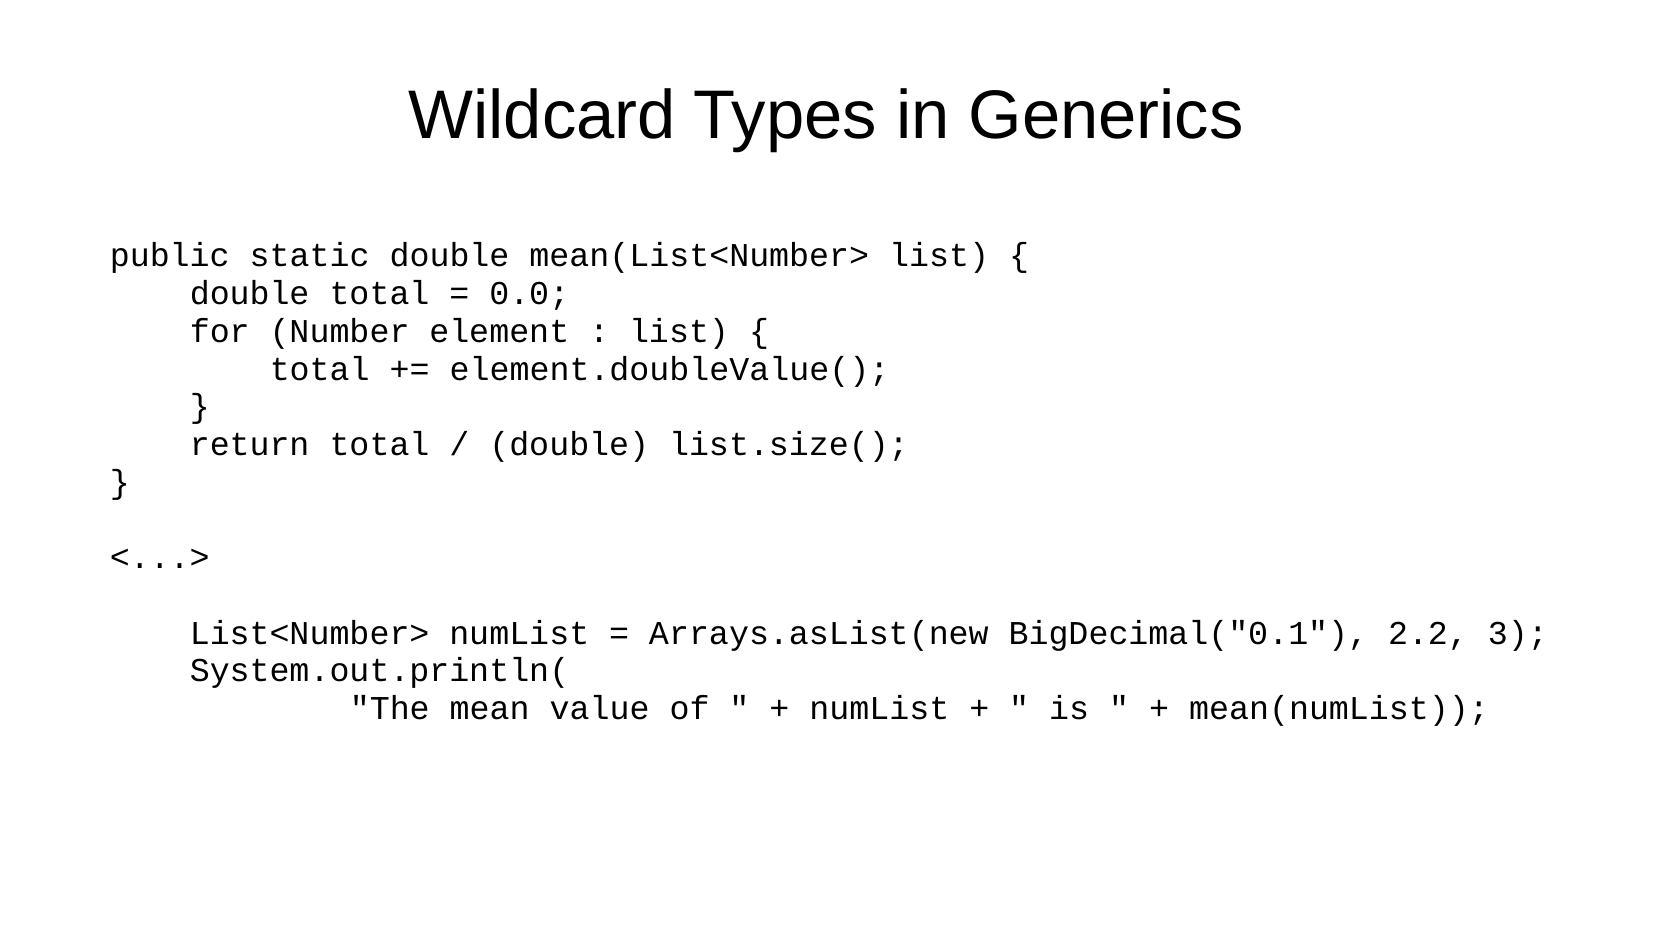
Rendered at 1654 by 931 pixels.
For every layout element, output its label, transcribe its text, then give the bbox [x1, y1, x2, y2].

title Wildcard Types in Generics [82, 37, 1571, 193]
text_box public static double mean(List<Number> list) { double total = 0.0; for (Number element : list) { total += element.doubleValue(); } return total / (double) list.size(); } <...> List<Number> numList = Arrays.asList(new BigDecimal("0.1"), 2.2, 3); System.out.println( "The mean value of " + numList + " is " + mean(numList)); [15, 231, 1621, 931]
